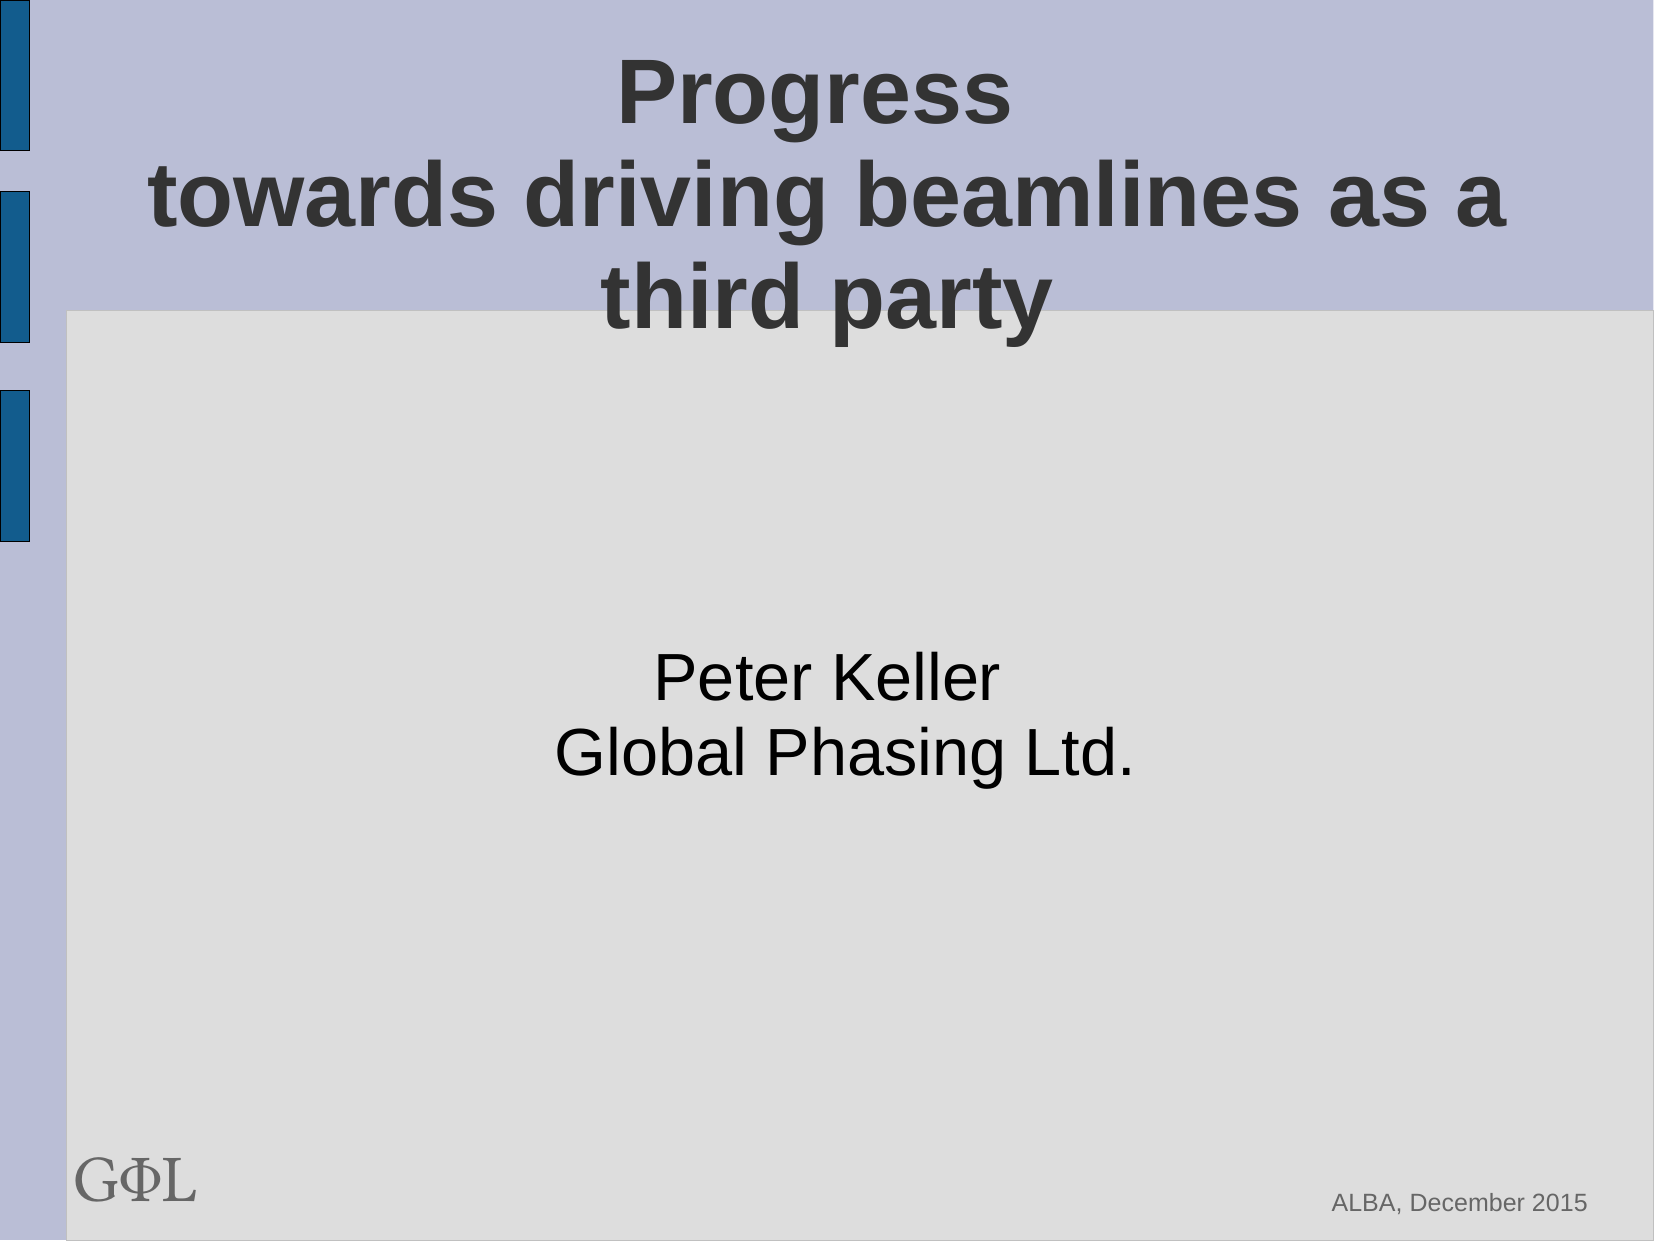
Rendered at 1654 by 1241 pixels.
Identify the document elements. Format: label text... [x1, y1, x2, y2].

subtitle Peter Keller Global Phasing Ltd. [121, 344, 1534, 1164]
title Progress towards driving beamlines as a third party [121, 40, 1534, 344]
